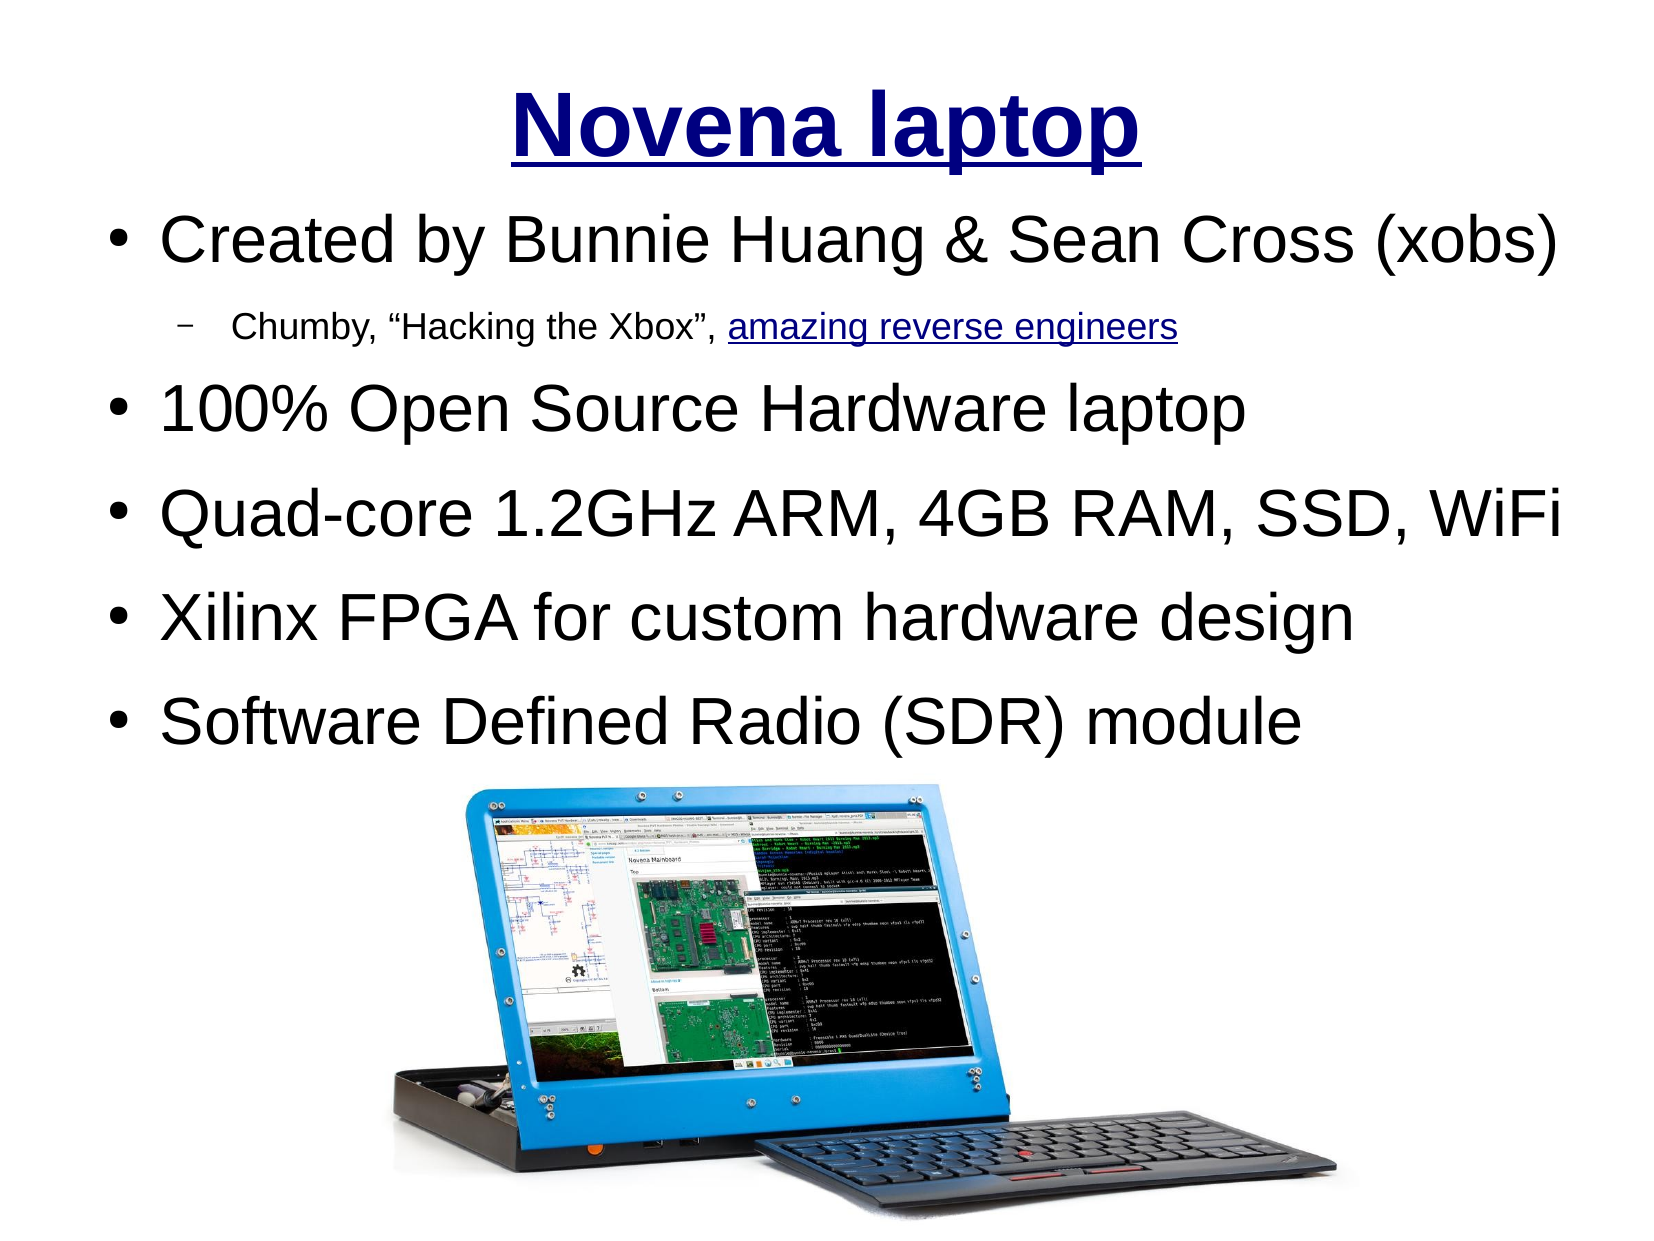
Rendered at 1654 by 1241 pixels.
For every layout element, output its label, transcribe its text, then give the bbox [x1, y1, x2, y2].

list Created by Bunnie Huang & Sean Cross (xobs) Chumby, “Hacking the Xbox”, amazing reverse engineers 100% Open Source Hardware laptop Quad-core 1.2GHz ARM, 4GB RAM, SSD, WiFi Xilinx FPGA for custom hardware design Software Defined Radio (SDR) module [88, 201, 1565, 906]
picture [340, 906, 1373, 1241]
picture [514, 1055, 521, 1065]
title Novena laptop [82, 52, 1571, 301]
